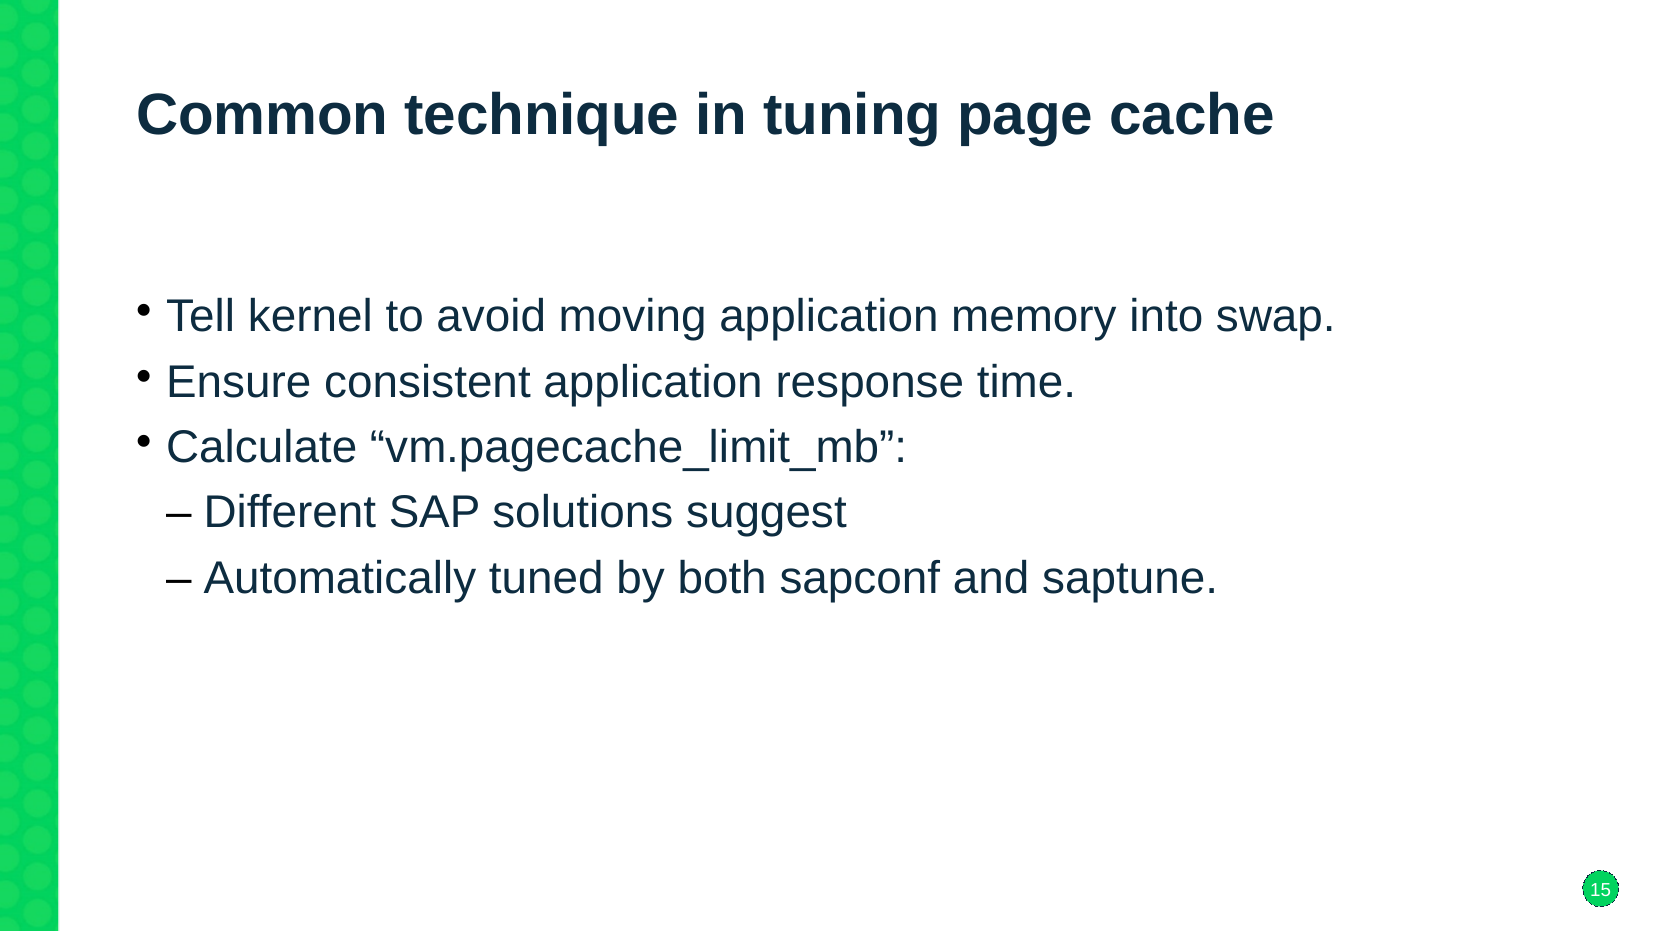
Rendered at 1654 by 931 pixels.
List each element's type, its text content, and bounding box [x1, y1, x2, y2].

list Tell kernel to avoid moving application memory into swap. Ensure consistent application response time. Calculate “vm.pagecache_limit_mb”: Different SAP solutions suggest Automatically tuned by both sapconf and saptune. [121, 217, 1531, 826]
picture [0, 0, 76, 931]
title Common technique in tuning page cache [121, 37, 1531, 193]
